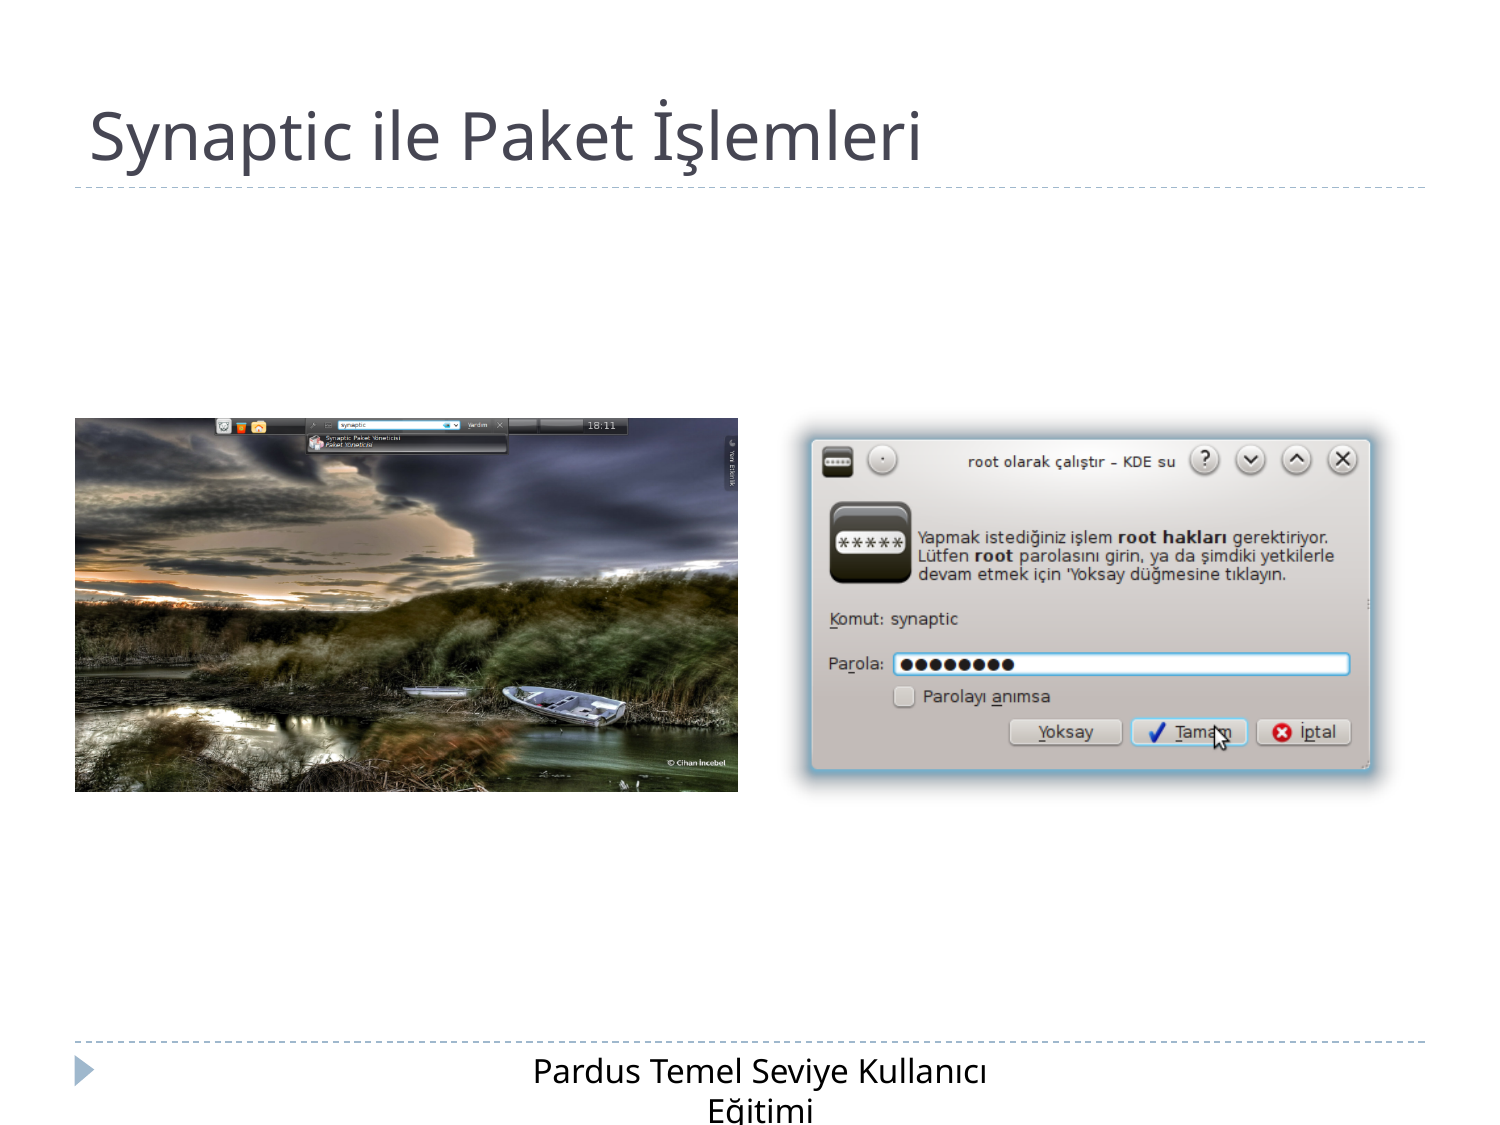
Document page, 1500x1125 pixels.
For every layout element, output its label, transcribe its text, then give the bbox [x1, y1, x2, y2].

title Synaptic ile Paket İşlemleri [75, 37, 1425, 188]
picture [75, 418, 738, 792]
picture [759, 387, 1423, 822]
